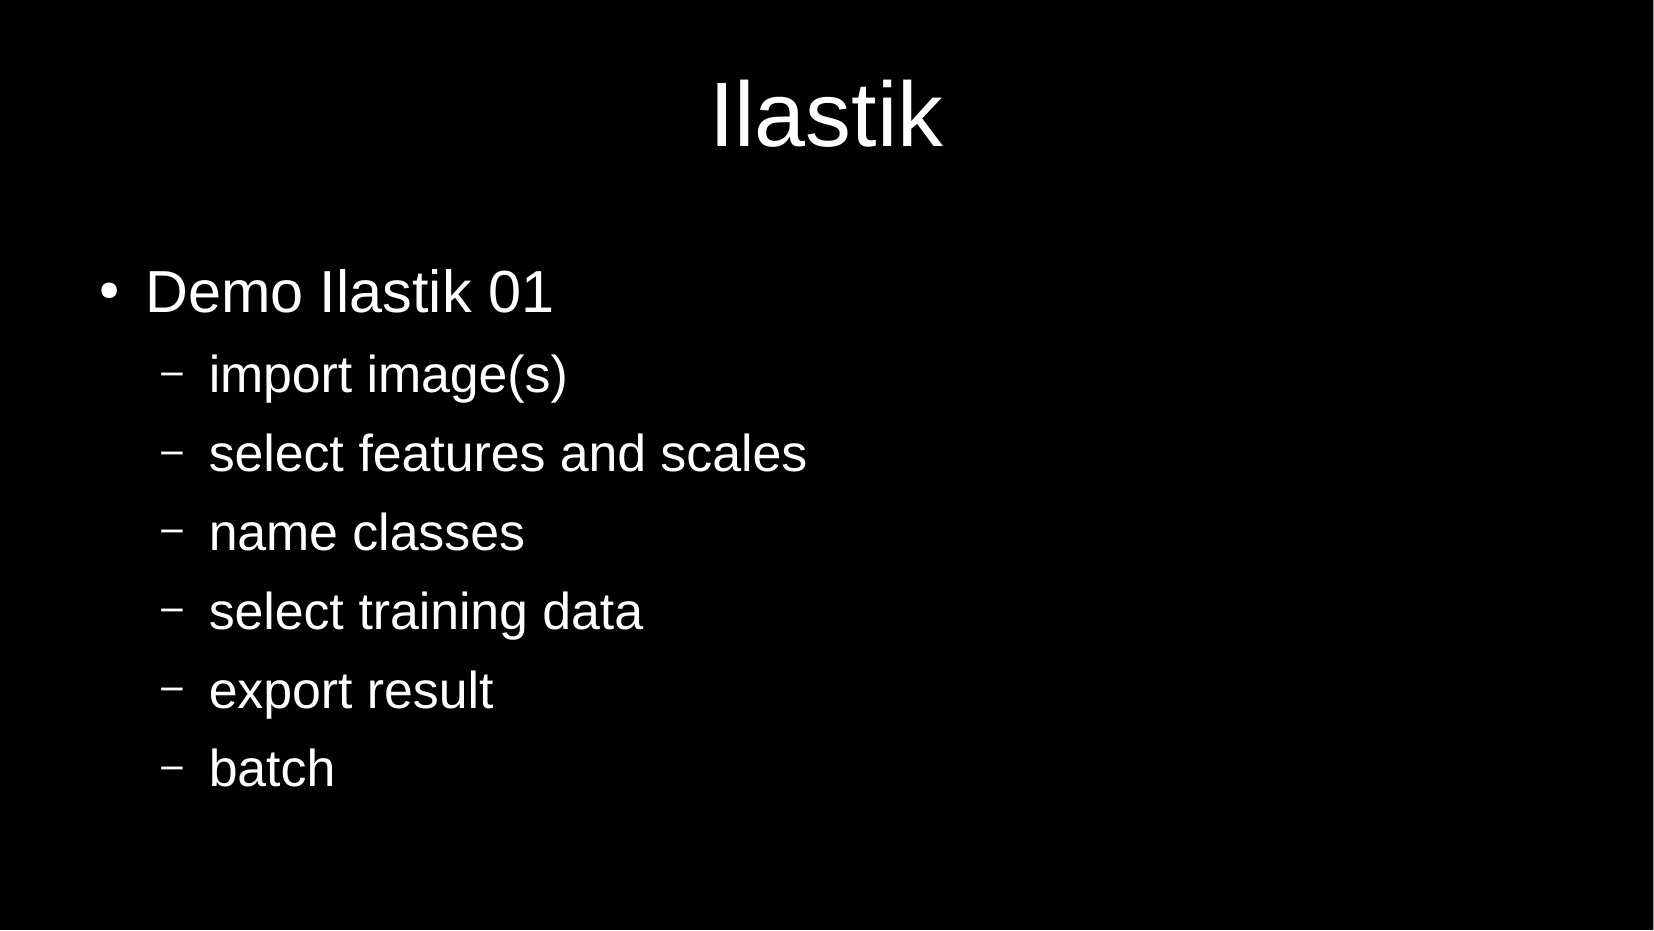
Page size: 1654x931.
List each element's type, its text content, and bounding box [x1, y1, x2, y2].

list Demo Ilastik 01 import image(s) select features and scales name classes select training data export result batch [82, 258, 1571, 799]
title Ilastik [82, 37, 1571, 193]
